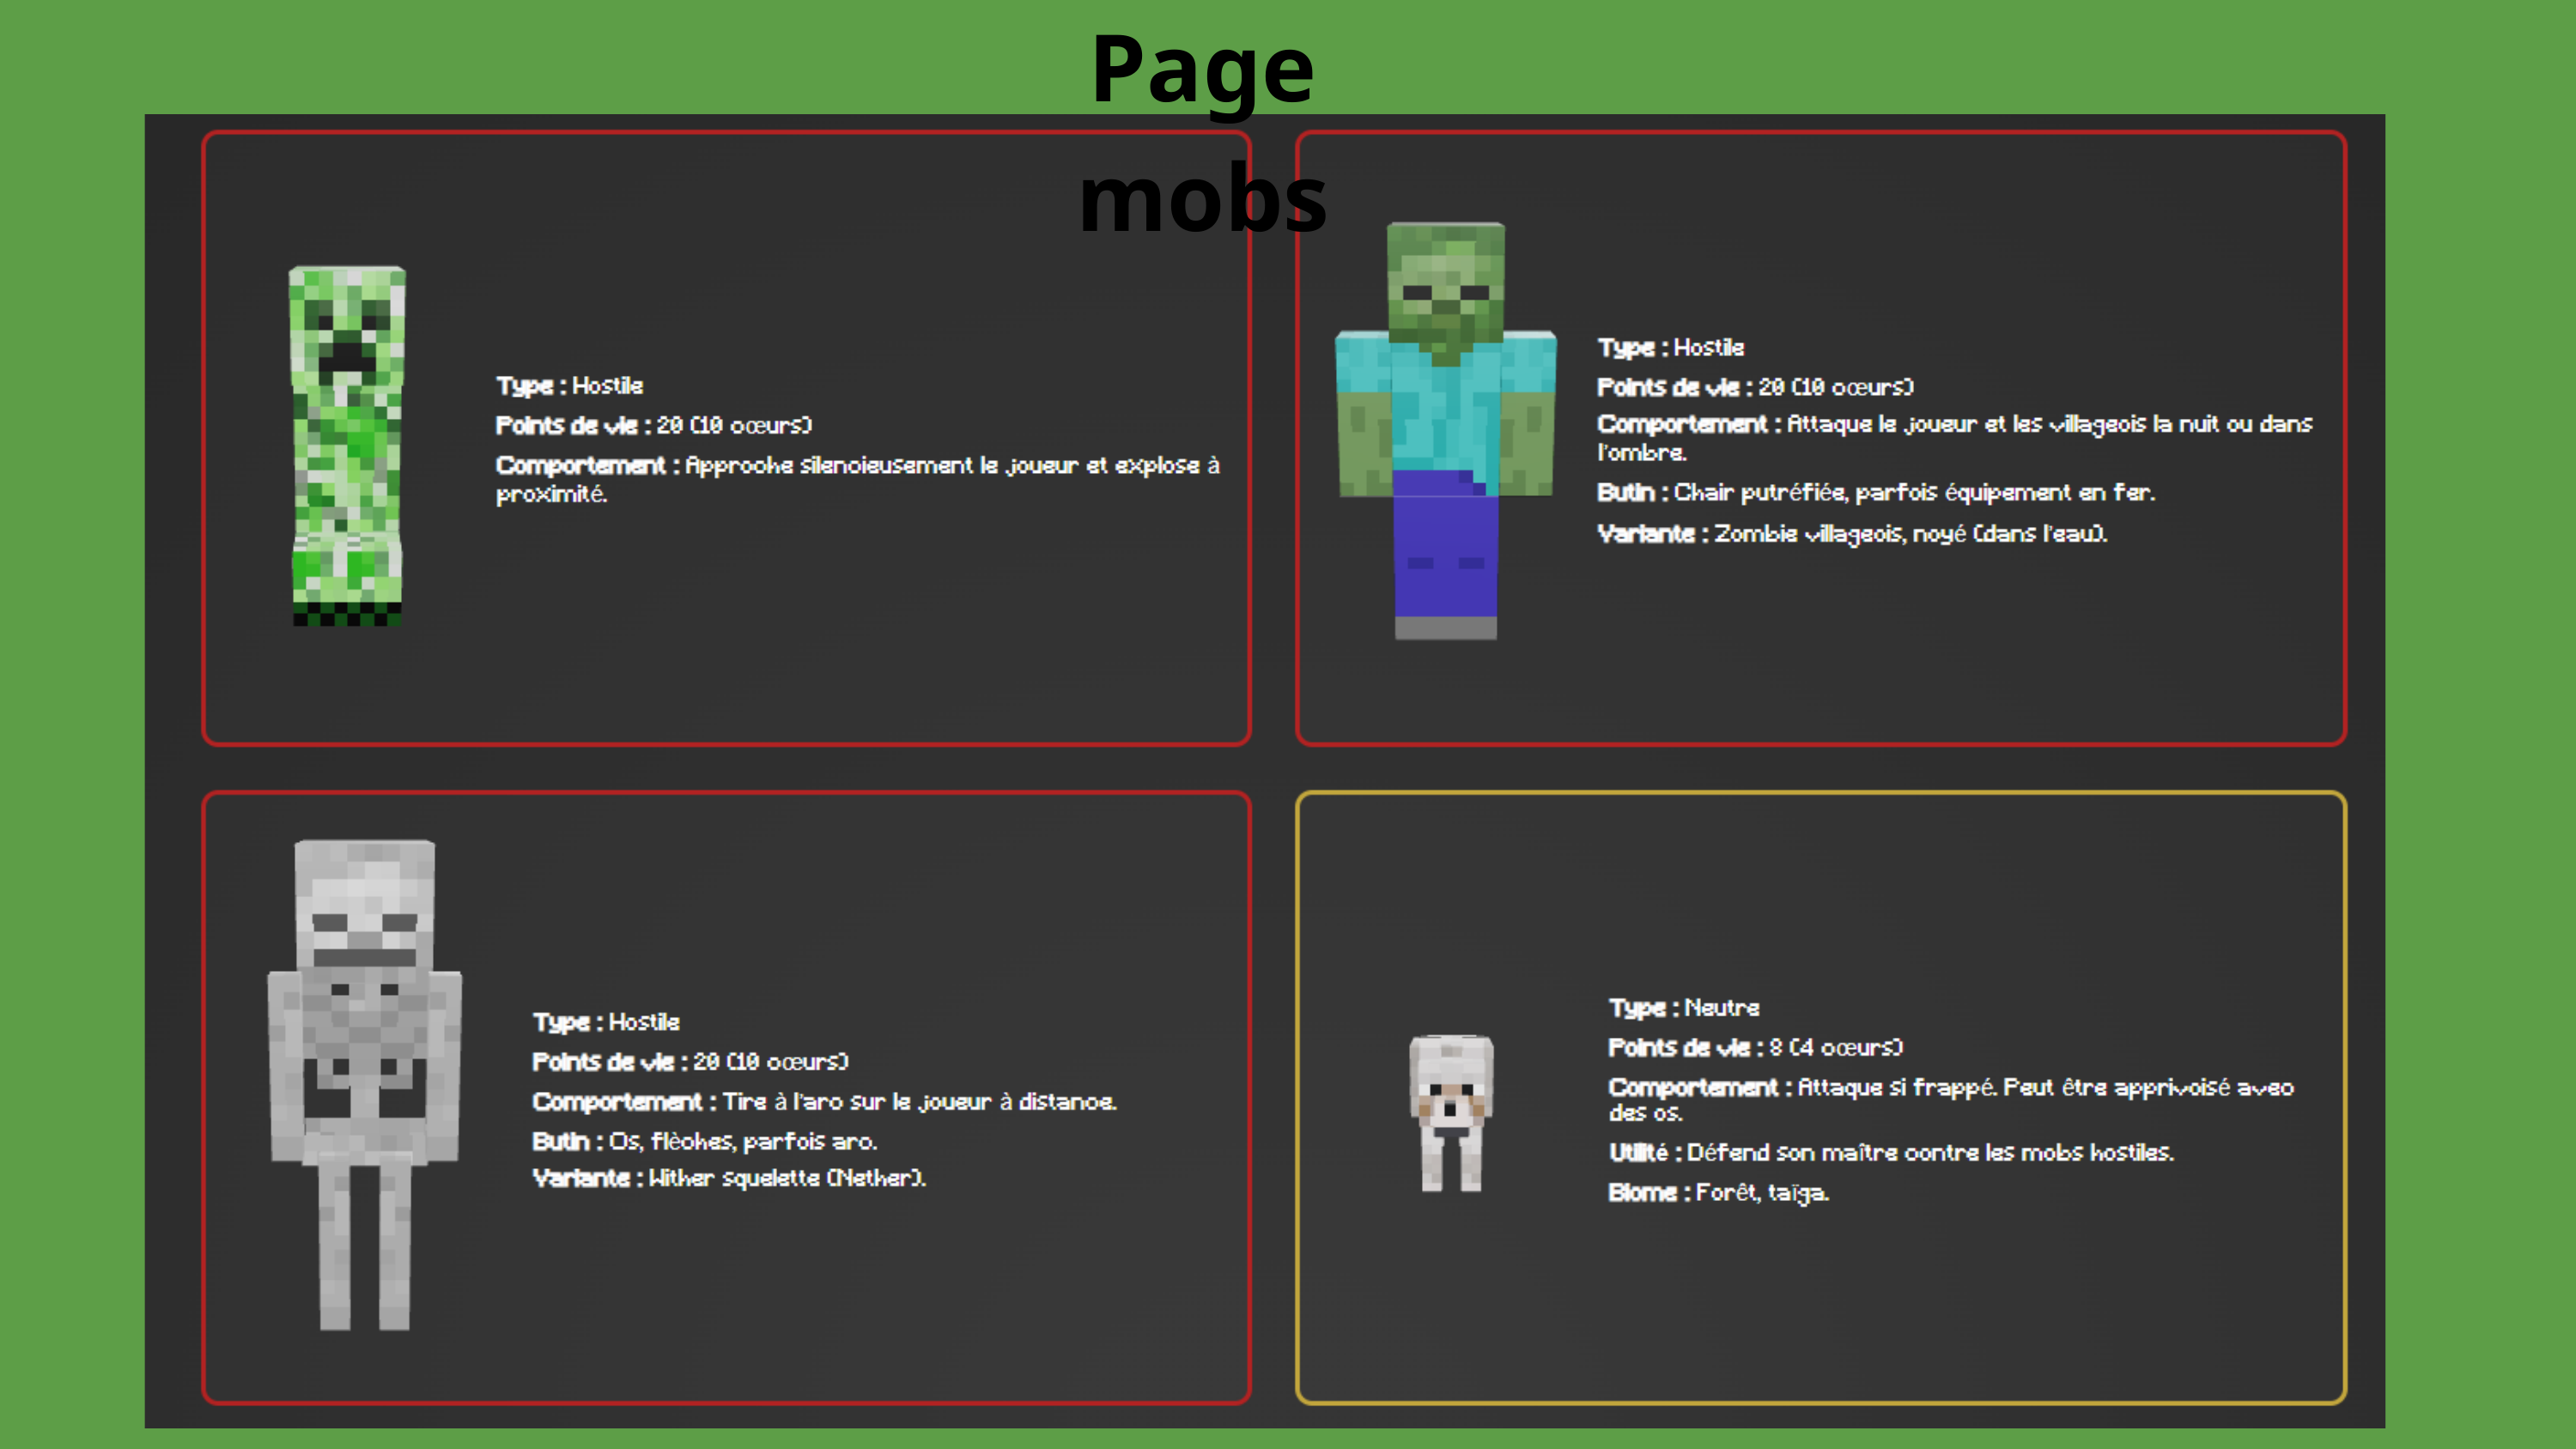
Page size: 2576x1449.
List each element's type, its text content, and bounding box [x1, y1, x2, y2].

text_box Page mobs [952, 0, 1454, 251]
text_box [144, 114, 2386, 1428]
